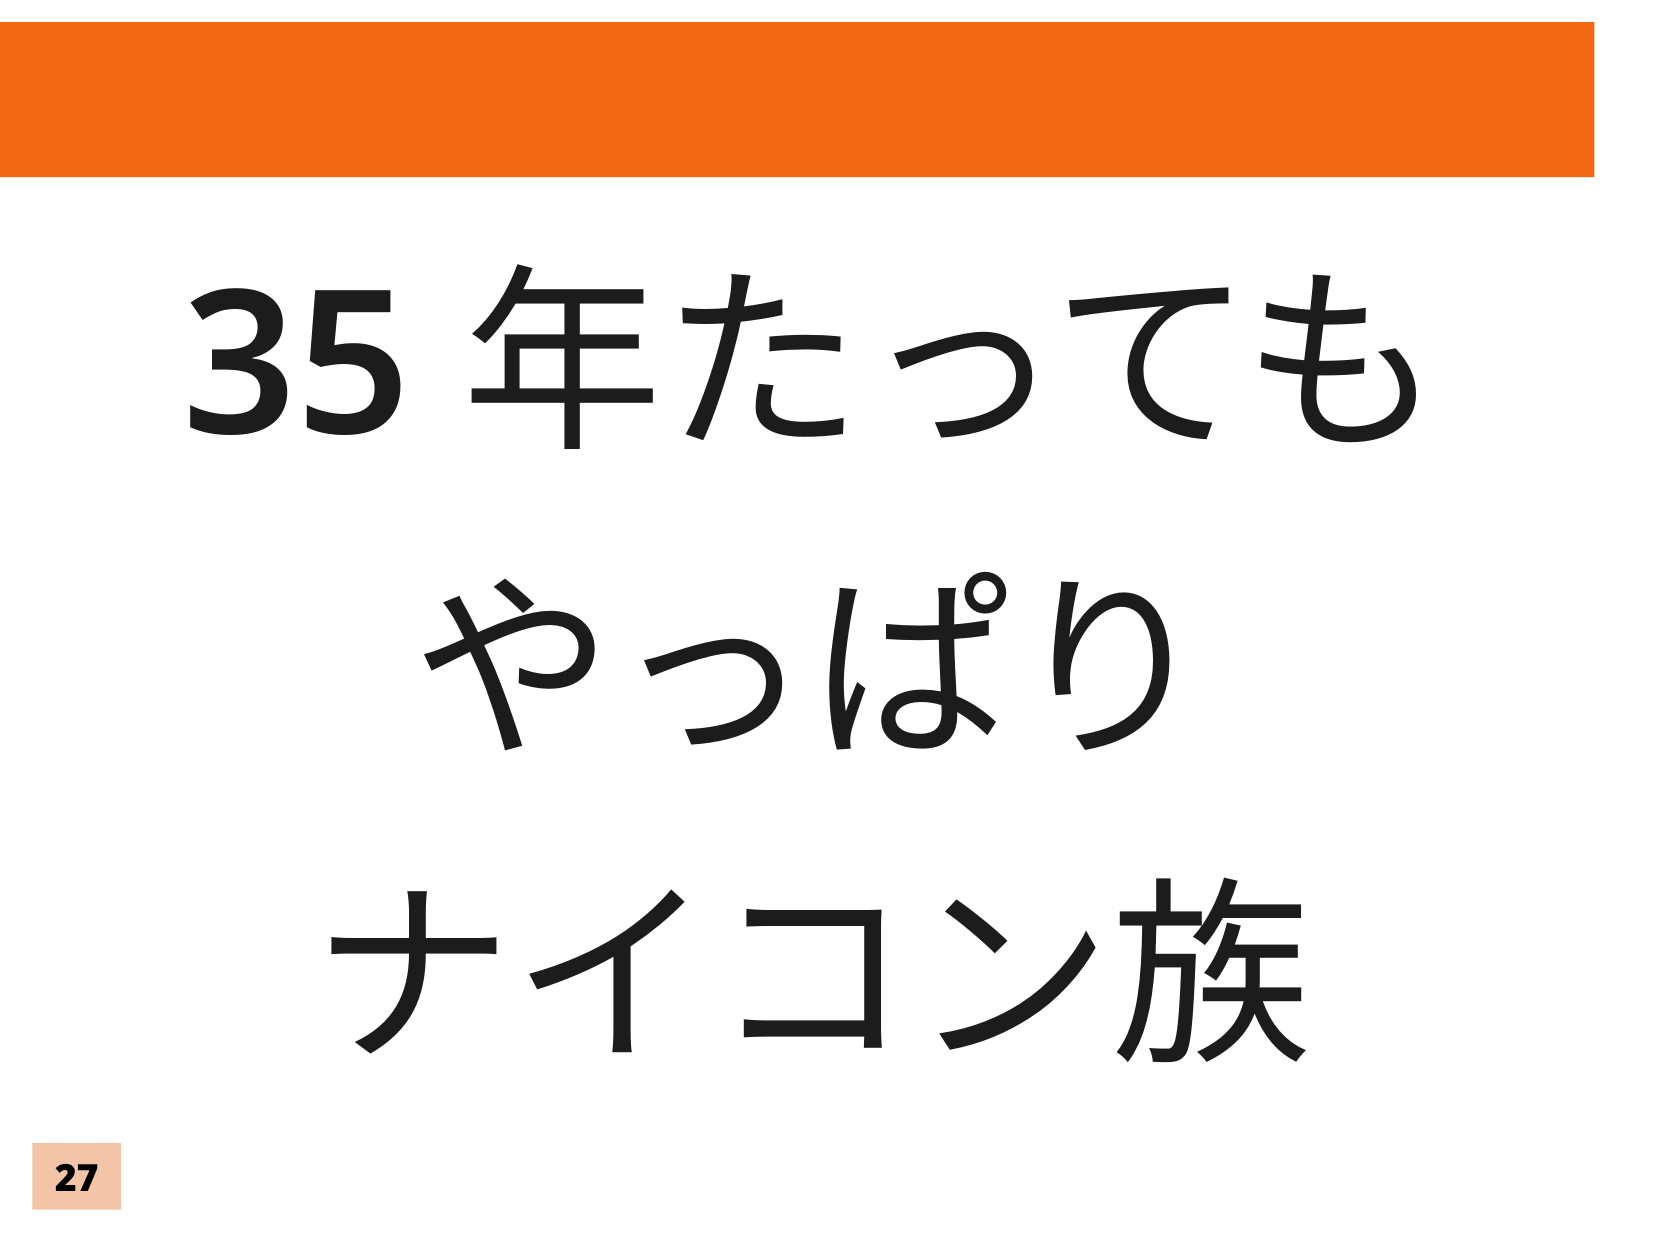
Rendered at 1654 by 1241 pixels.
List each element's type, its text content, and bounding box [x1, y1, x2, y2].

list 35年たっても やっぱり ナイコン族 [59, 201, 1565, 1105]
